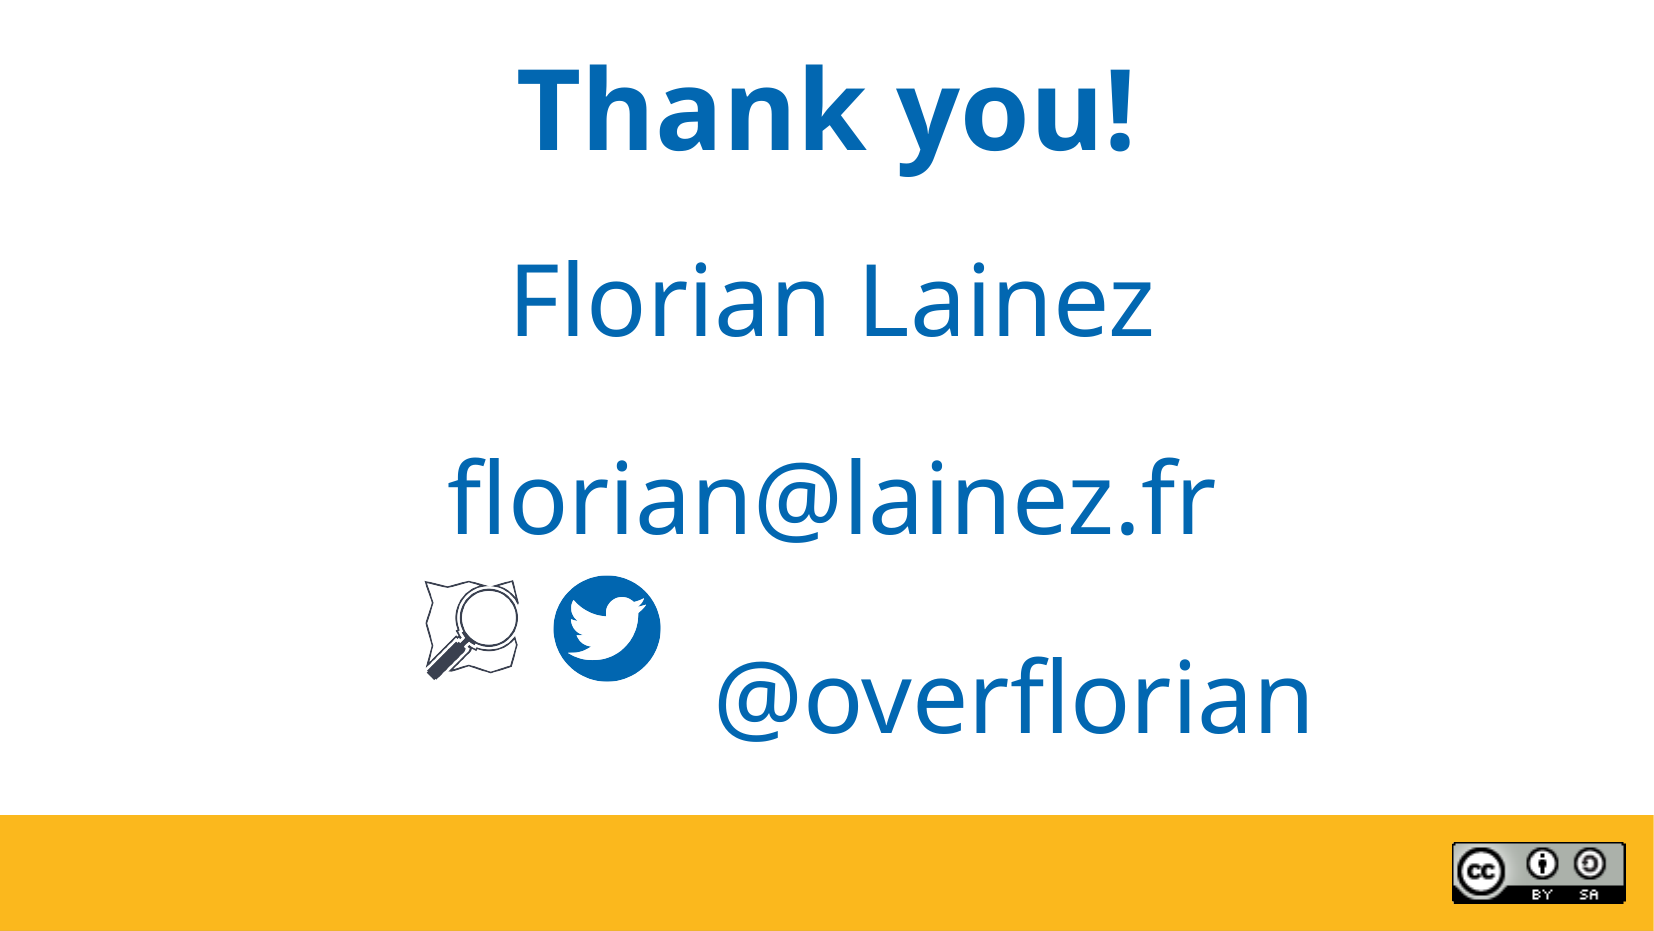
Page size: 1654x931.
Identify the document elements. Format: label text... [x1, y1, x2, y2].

title Thank you! [0, 35, 1654, 178]
picture [403, 559, 538, 694]
text_box Florian Lainez florian@lainez.fr @overflorian [0, 183, 1654, 810]
picture [0, 815, 1654, 931]
picture [553, 575, 661, 682]
